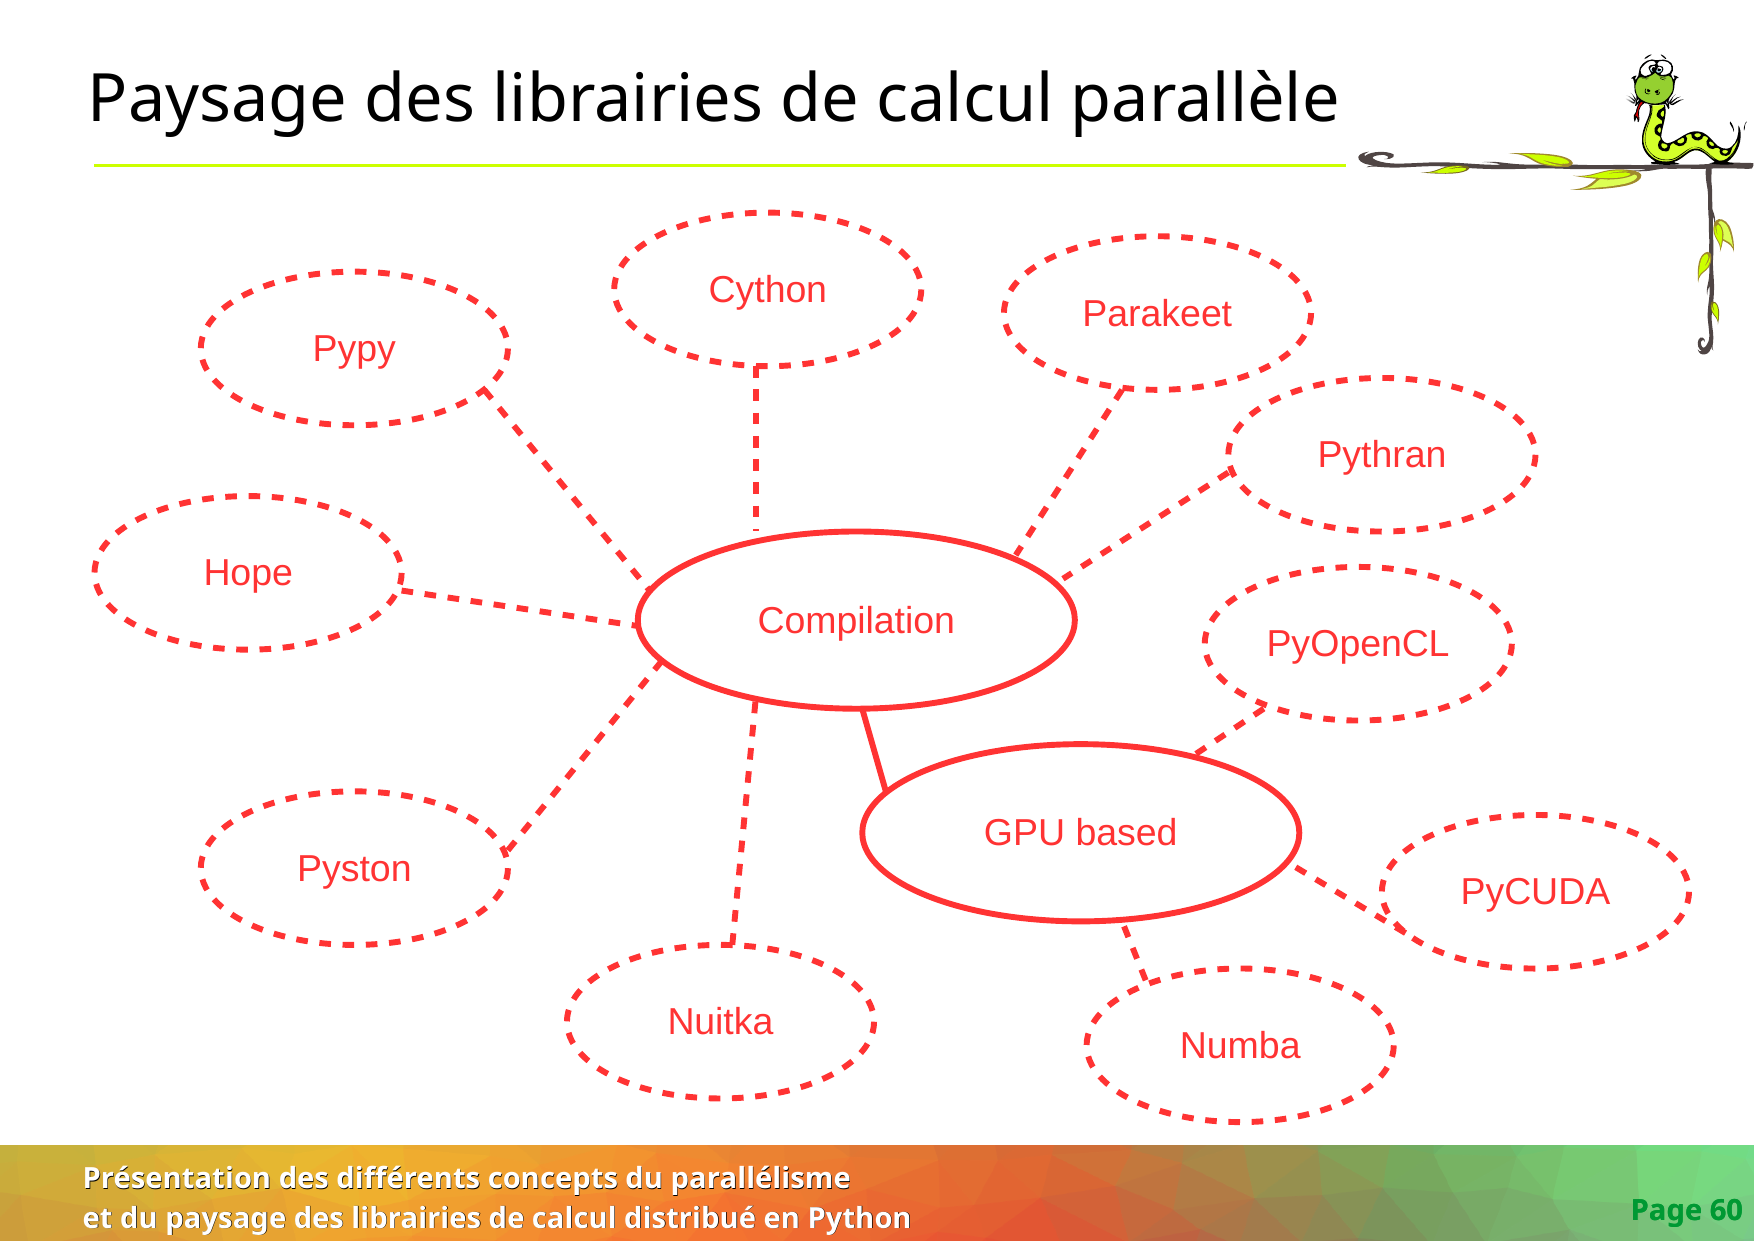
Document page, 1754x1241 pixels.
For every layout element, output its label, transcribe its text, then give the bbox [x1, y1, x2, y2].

text_box PyCUDA [1381, 814, 1690, 969]
text_box Pyston [200, 791, 508, 945]
text_box Hope [94, 496, 402, 650]
text_box Pythran [1228, 377, 1536, 532]
text_box Cython [614, 212, 922, 367]
title Paysage des librairies de calcul parallèle [87, 31, 1667, 160]
picture [0, 1145, 1754, 1241]
text_box GPU based [862, 744, 1300, 922]
text_box Parakeet [1003, 236, 1312, 390]
text_box PyOpenCL [1204, 566, 1512, 721]
text_box Pypy [200, 271, 508, 426]
text_box Numba [1086, 968, 1394, 1123]
text_box Nuitka [566, 944, 875, 1099]
text_box Compilation [637, 531, 1075, 709]
